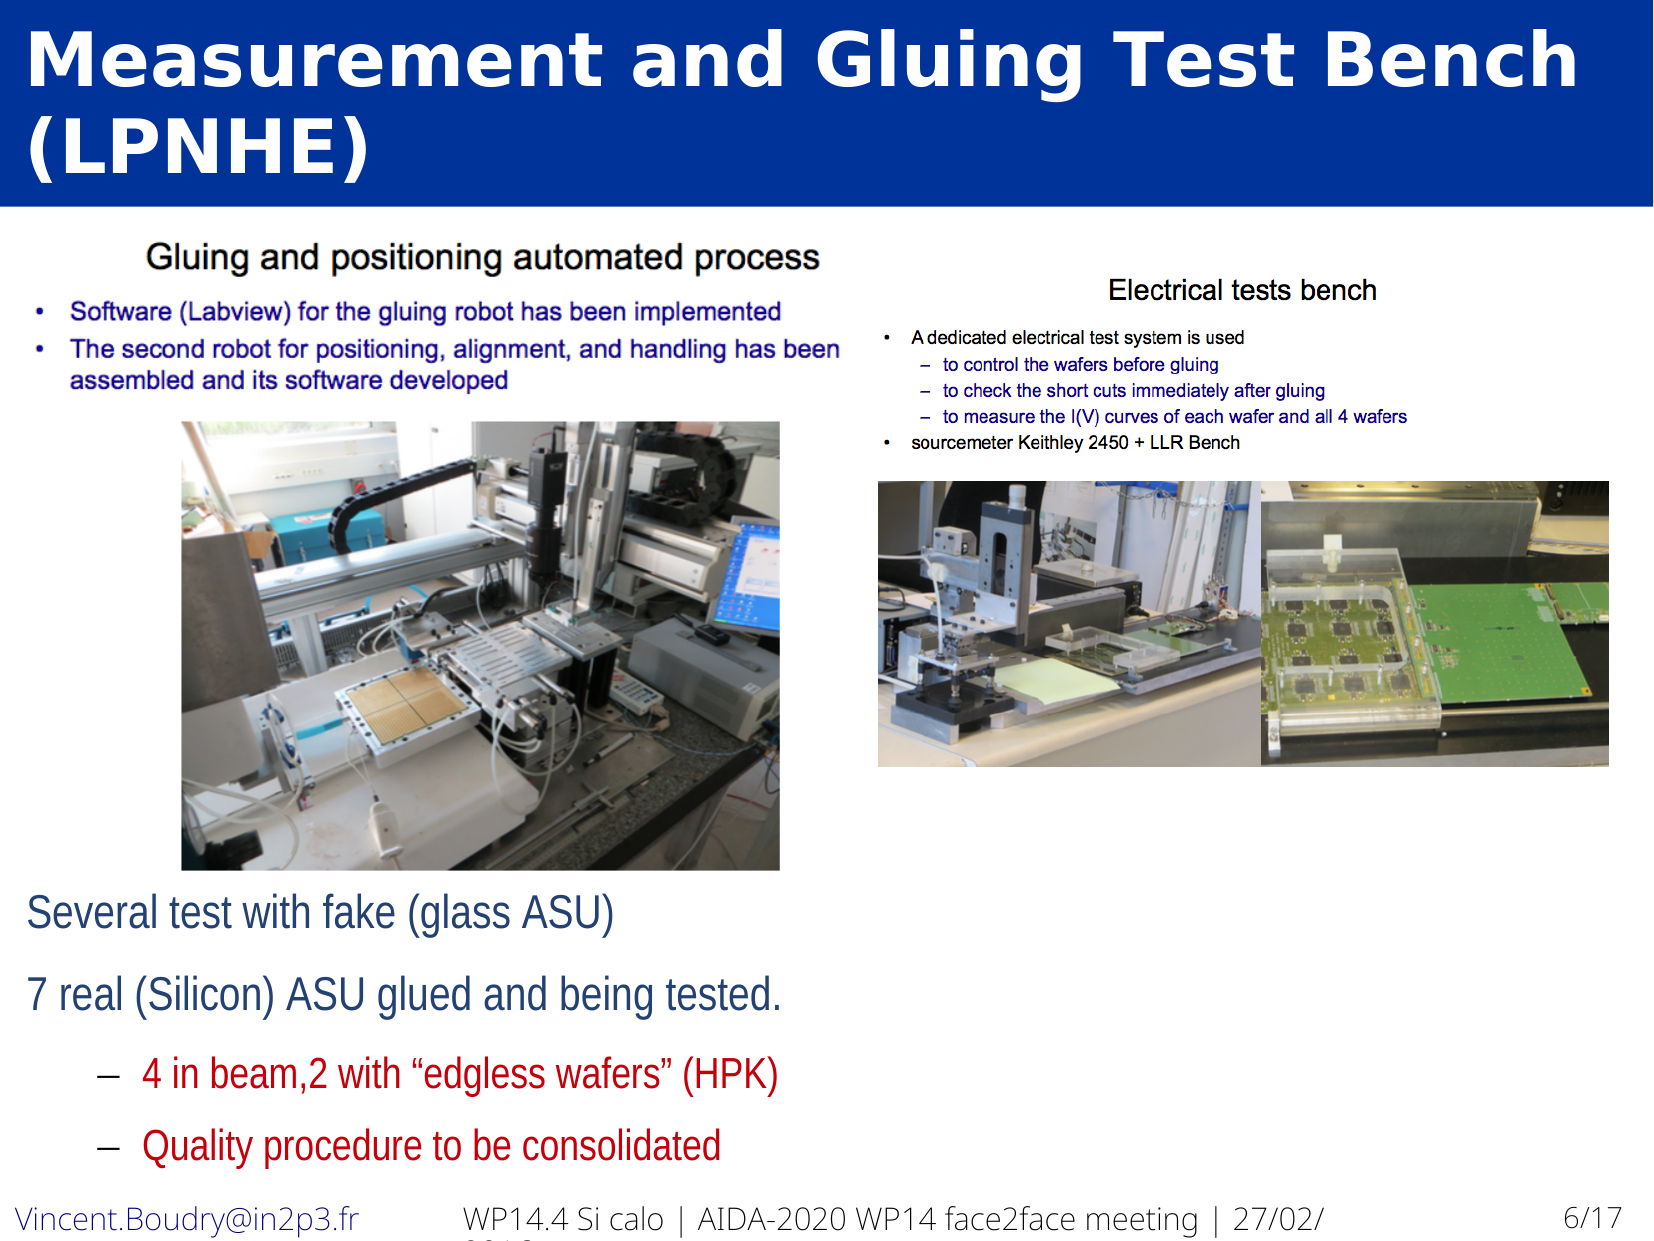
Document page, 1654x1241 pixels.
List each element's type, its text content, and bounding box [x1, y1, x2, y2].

title Measurement and Gluing Test Bench (LPNHE) [24, 16, 1635, 192]
picture [866, 260, 1614, 770]
picture [22, 217, 856, 877]
list Several test with fake (glass ASU) 7 real (Silicon) ASU glued and being tested. 4 in beam,2 with “edgless wafers” (HPK) Quality procedure to be consolidated [26, 883, 1631, 1172]
